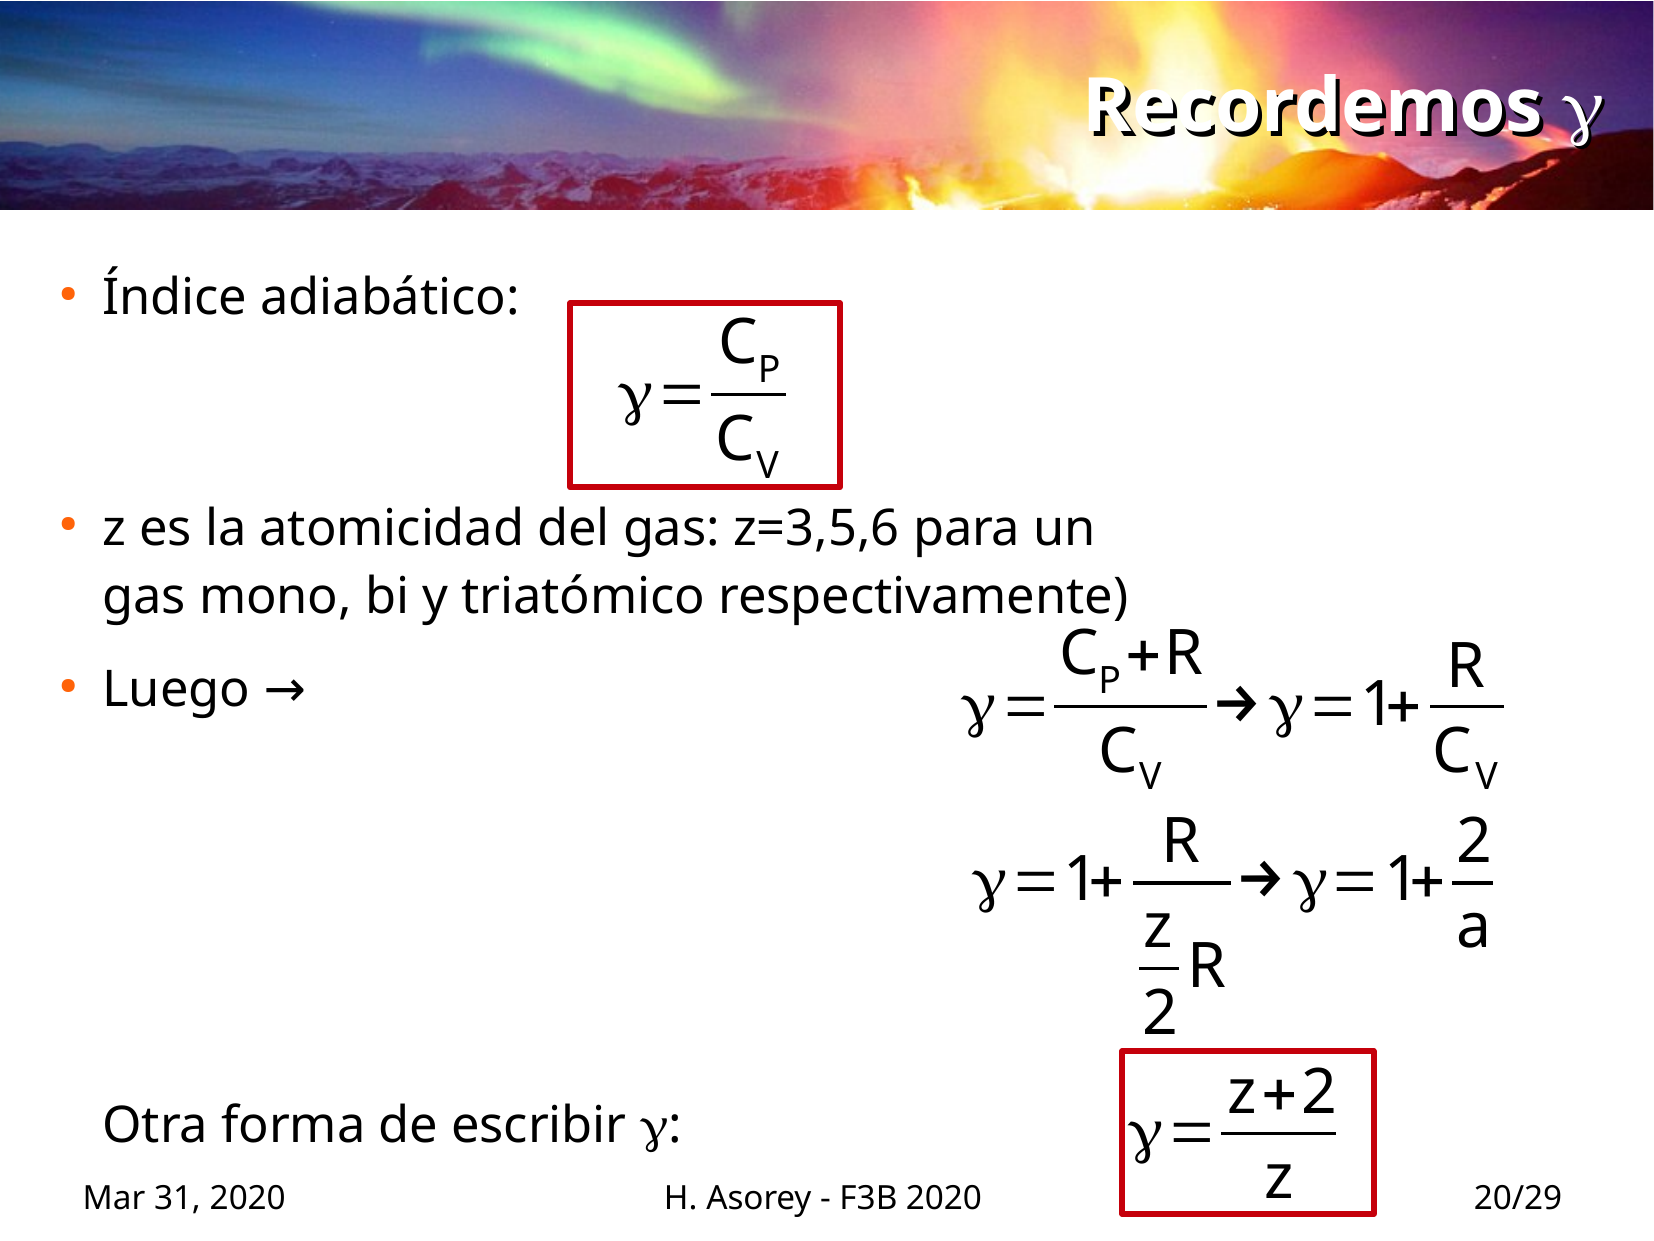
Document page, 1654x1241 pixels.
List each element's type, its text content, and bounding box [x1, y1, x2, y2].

title Recordemos g [45, 15, 1606, 191]
chart [952, 615, 1513, 1214]
list Índice adiabático: z es la atomicidad del gas: z=3,5,6 para un gas mono, bi y triatómico respectivamente) Luego → Otra forma de escribir g: [45, 260, 1606, 1161]
picture [0, 1, 1654, 210]
chart [608, 303, 796, 488]
